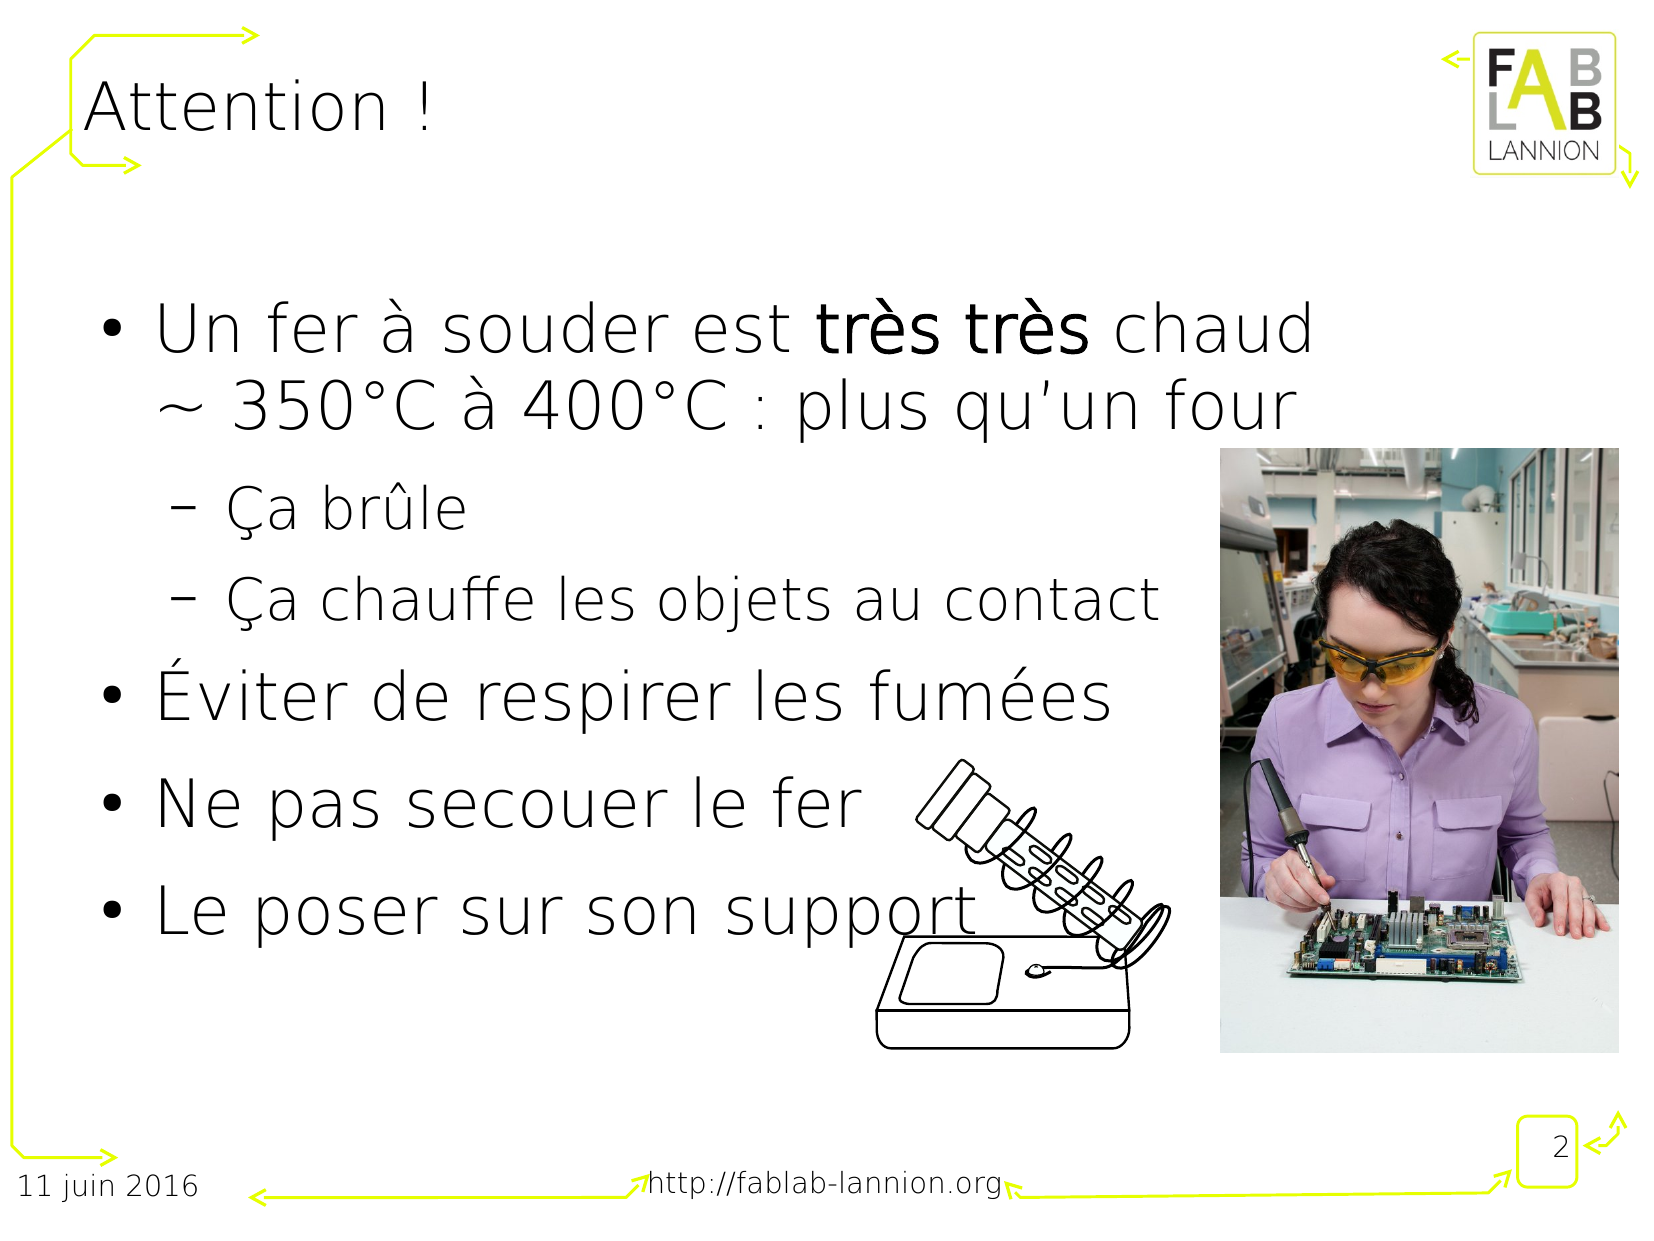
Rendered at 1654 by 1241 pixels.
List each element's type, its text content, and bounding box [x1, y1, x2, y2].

picture [1470, 29, 1619, 178]
title Attention ! [82, 49, 1441, 166]
list Un fer à souder est très très chaud ~ 350°C à 400°C : plus qu’un four Ça brûle Ça chauffe les objets au contact Éviter de respirer les fumées Ne pas secouer le fer Le poser sur son support [82, 290, 1571, 1010]
picture [813, 448, 1619, 1111]
